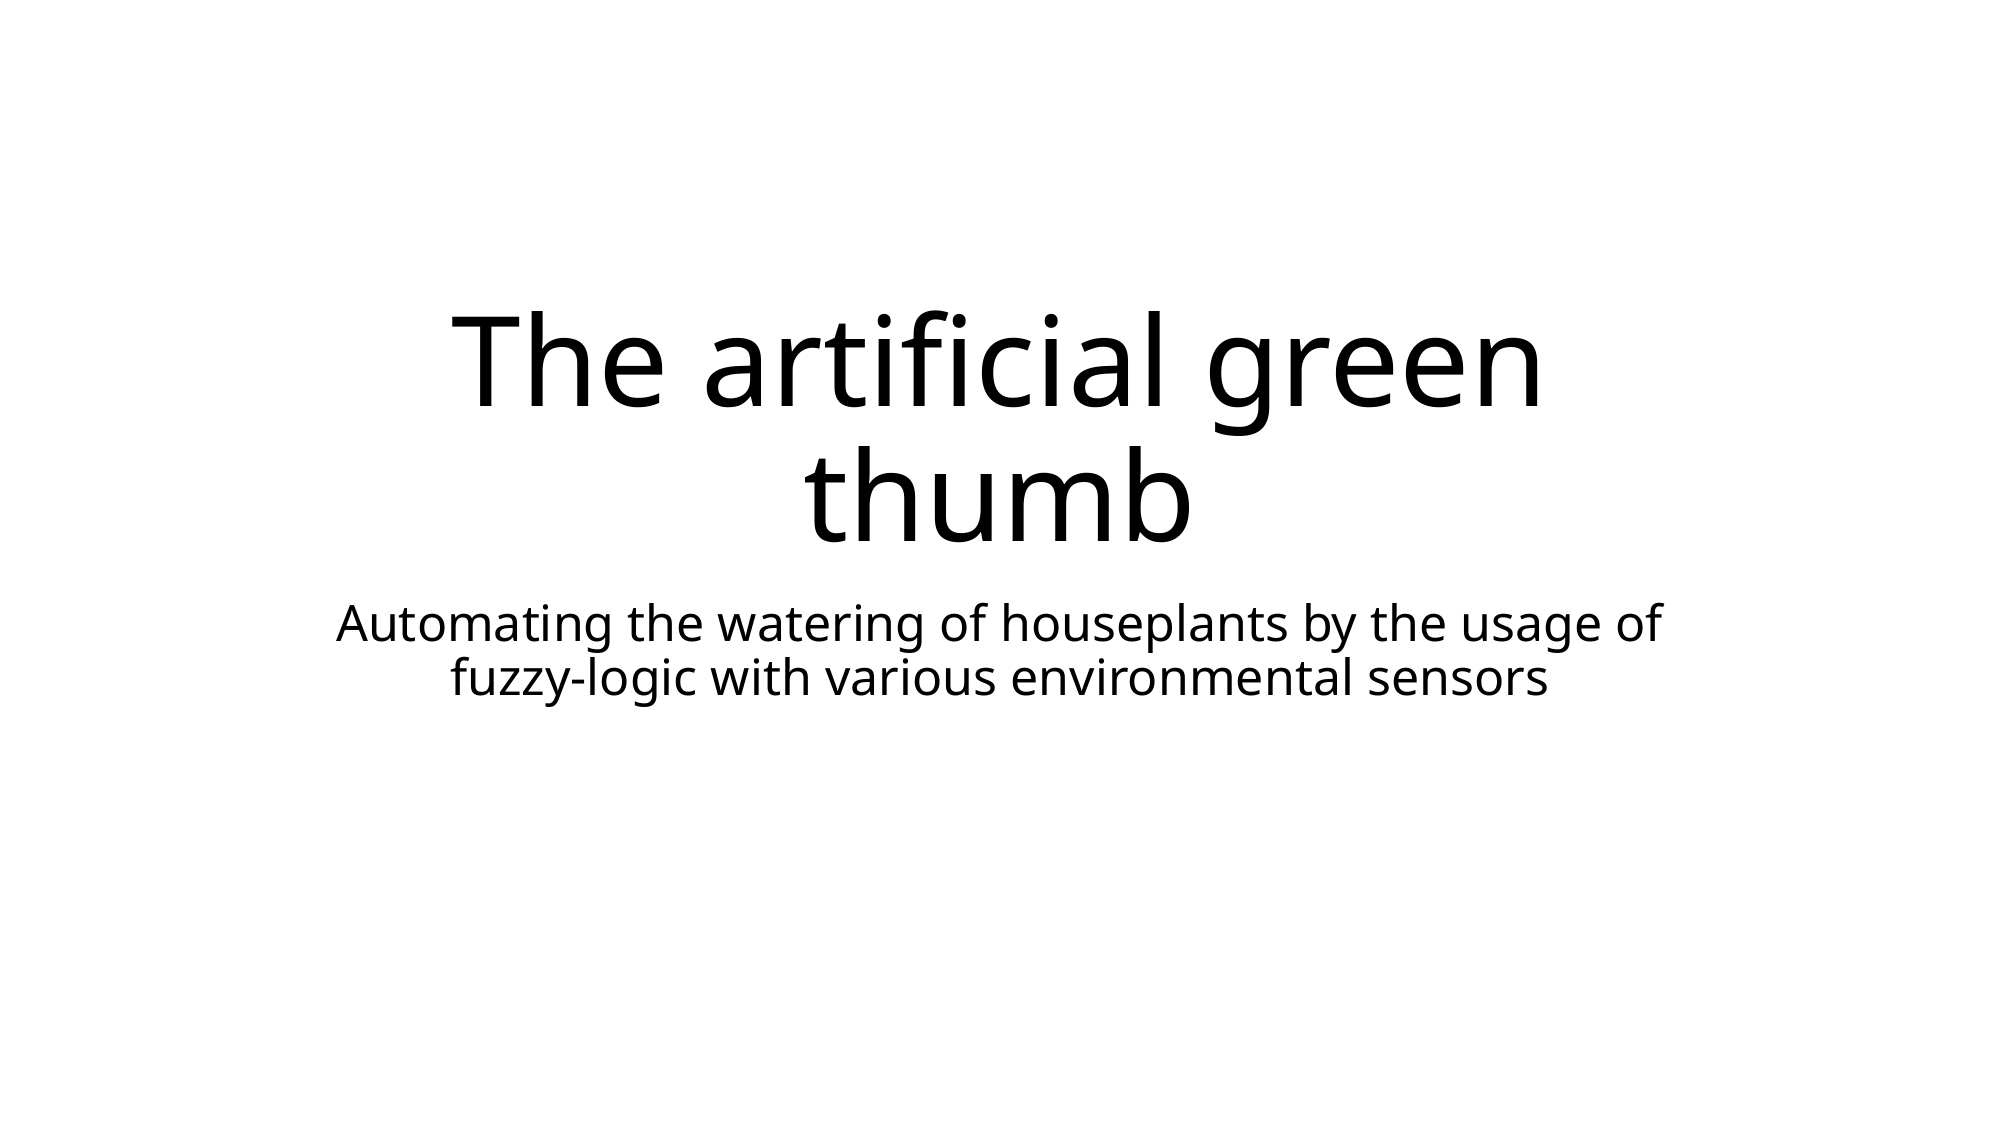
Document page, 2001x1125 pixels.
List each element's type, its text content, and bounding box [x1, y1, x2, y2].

subtitle Automating the watering of houseplants by the usage of fuzzy-logic with various environmental sensors [249, 590, 1750, 863]
title The artificial green thumb [249, 184, 1750, 576]
